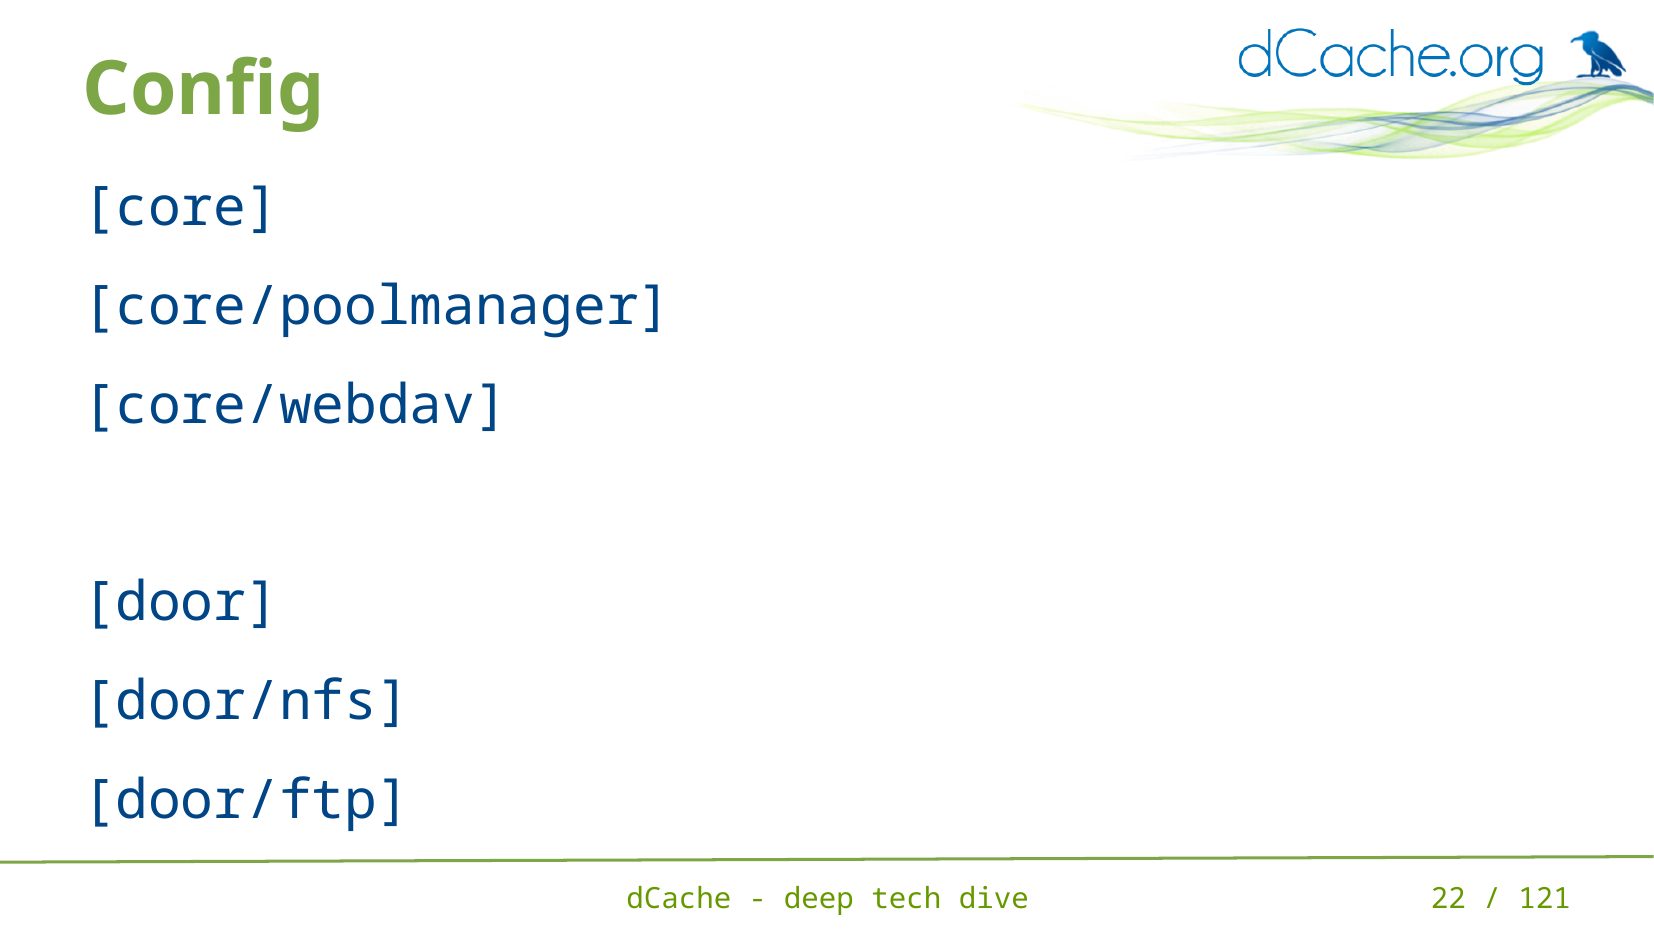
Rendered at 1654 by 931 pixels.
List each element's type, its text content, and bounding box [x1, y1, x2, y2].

title Config [82, 40, 1605, 131]
list [core] [core/poolmanager] [core/webdav] [door] [door/nfs] [door/ftp] [82, 167, 1571, 839]
picture [956, 16, 1654, 169]
